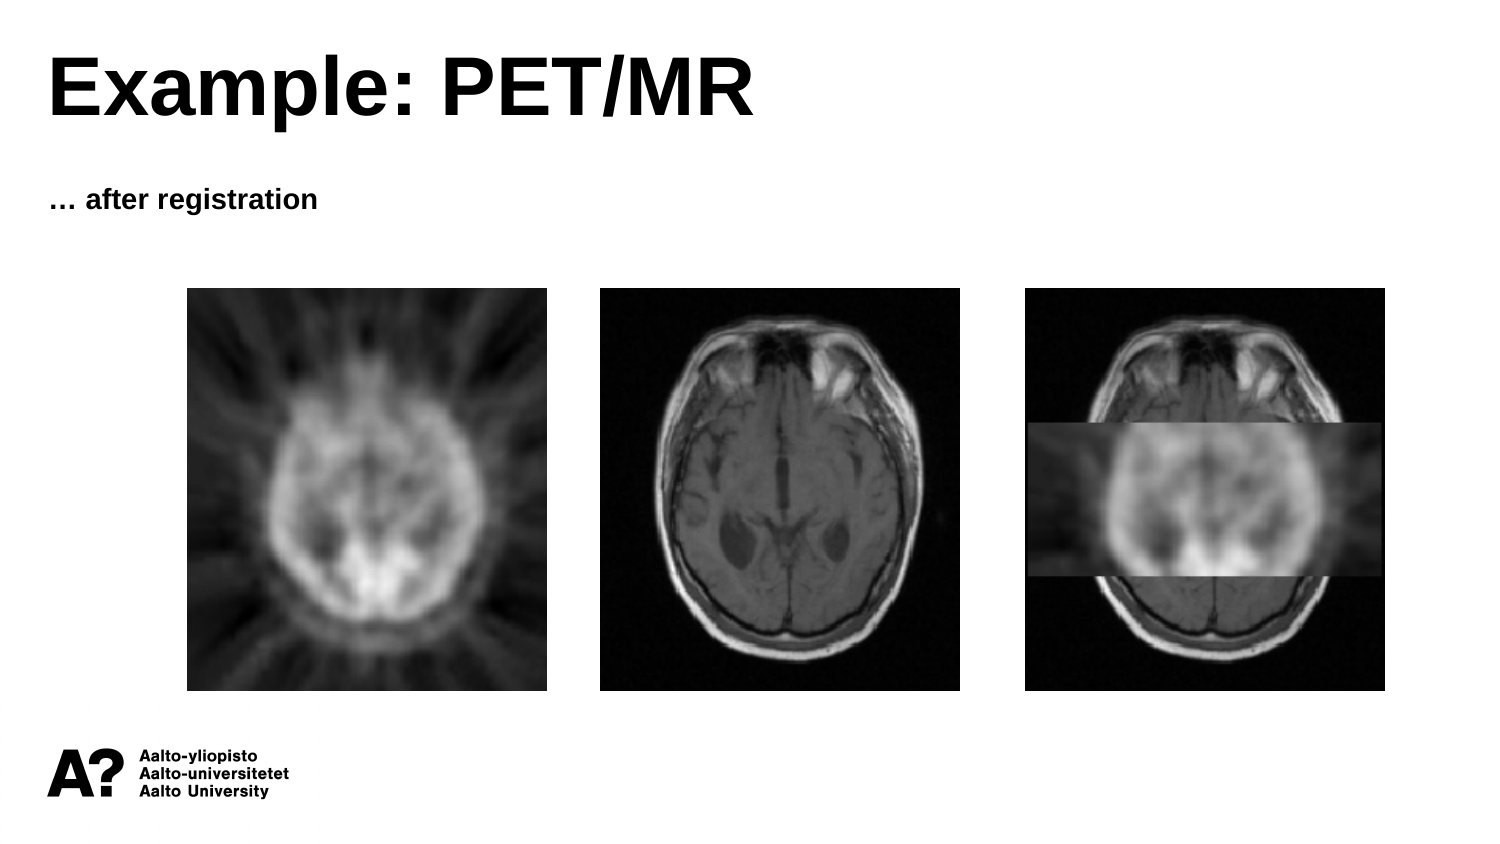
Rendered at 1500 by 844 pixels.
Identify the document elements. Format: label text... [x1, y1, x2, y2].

picture [1025, 288, 1385, 691]
picture [0, 702, 337, 844]
picture [187, 288, 547, 691]
list … after registration [48, 180, 529, 240]
picture [600, 288, 960, 691]
list Example: PET/MR [47, 32, 1442, 197]
